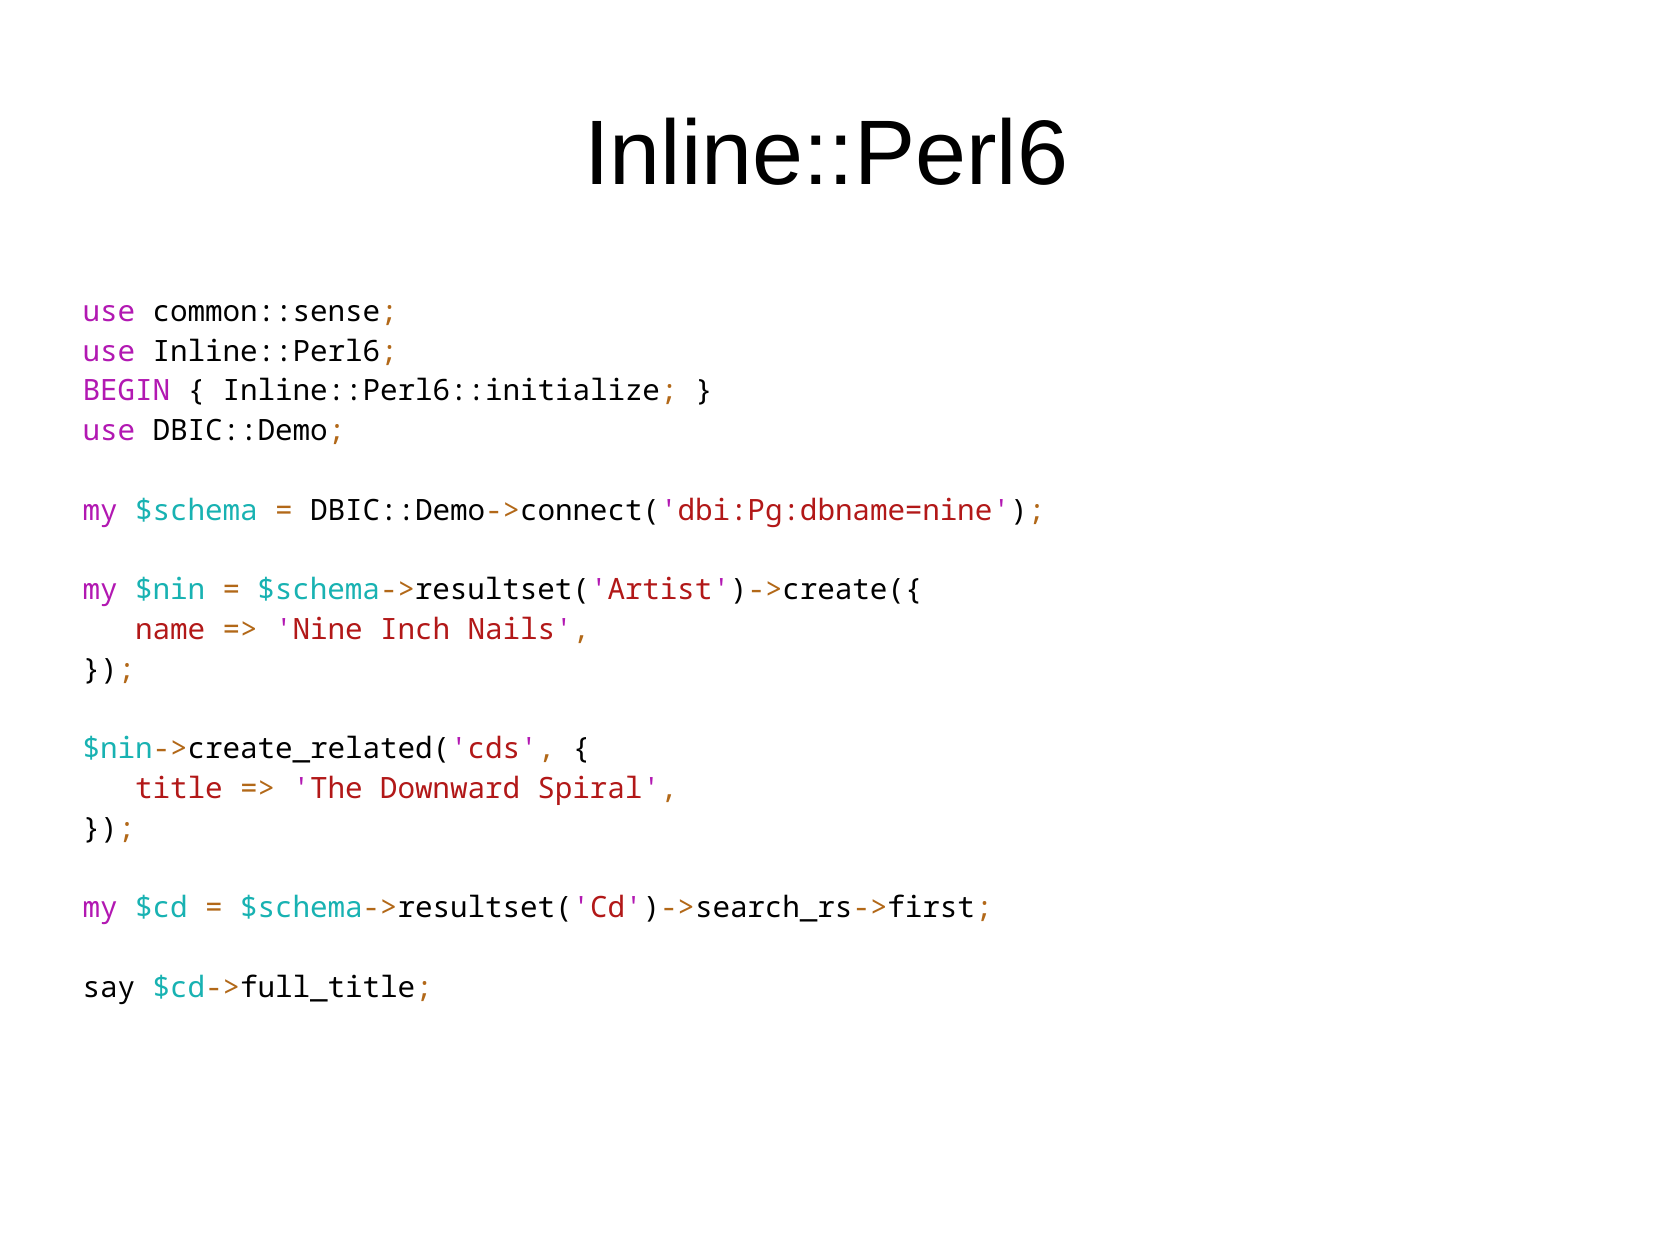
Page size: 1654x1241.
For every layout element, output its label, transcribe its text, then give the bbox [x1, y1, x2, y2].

title Inline::Perl6 [82, 49, 1571, 257]
list use common::sense; use Inline::Perl6; BEGIN { Inline::Perl6::initialize; } use DBIC::Demo; my $schema = DBIC::Demo->connect('dbi:Pg:dbname=nine'); my $nin = $schema->resultset('Artist')->create({ name => 'Nine Inch Nails', }); $nin->create_related('cds', { title => 'The Downward Spiral', }); my $cd = $schema->resultset('Cd')->search_rs->first; say $cd->full_title; [82, 290, 1571, 1010]
